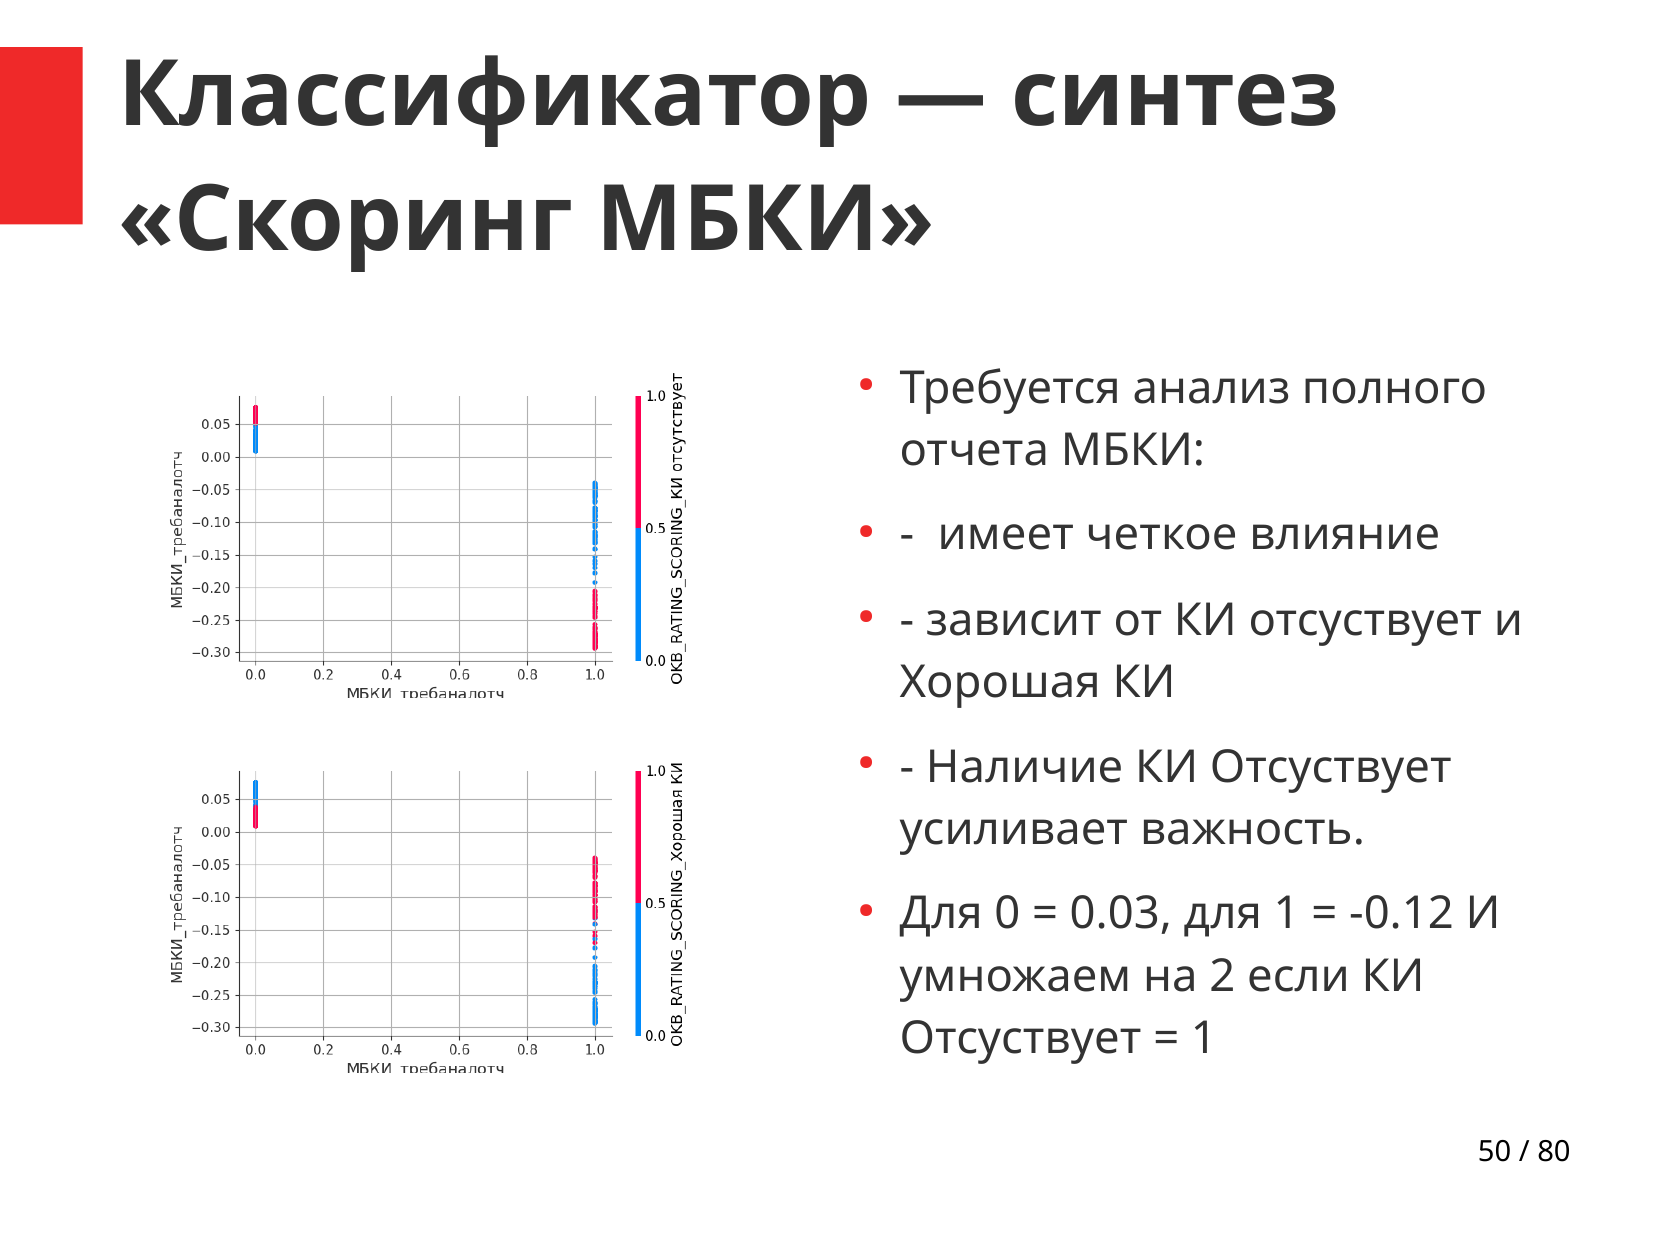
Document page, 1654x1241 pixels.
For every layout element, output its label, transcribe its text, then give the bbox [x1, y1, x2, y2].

picture [163, 729, 765, 1074]
list Требуется анализ полного отчета МБКИ: - имеет четкое влияние - зависит от КИ отсуствует и Хорошая КИ - Наличие КИ Отсуствует усиливает важность. Для 0 = 0.03, для 1 = -0.12 И умножаем на 2 если КИ Отсуствует = 1 [844, 354, 1536, 1074]
title Классификатор — синтез «Скоринг МБКИ» [118, 27, 1571, 278]
picture [163, 354, 765, 698]
